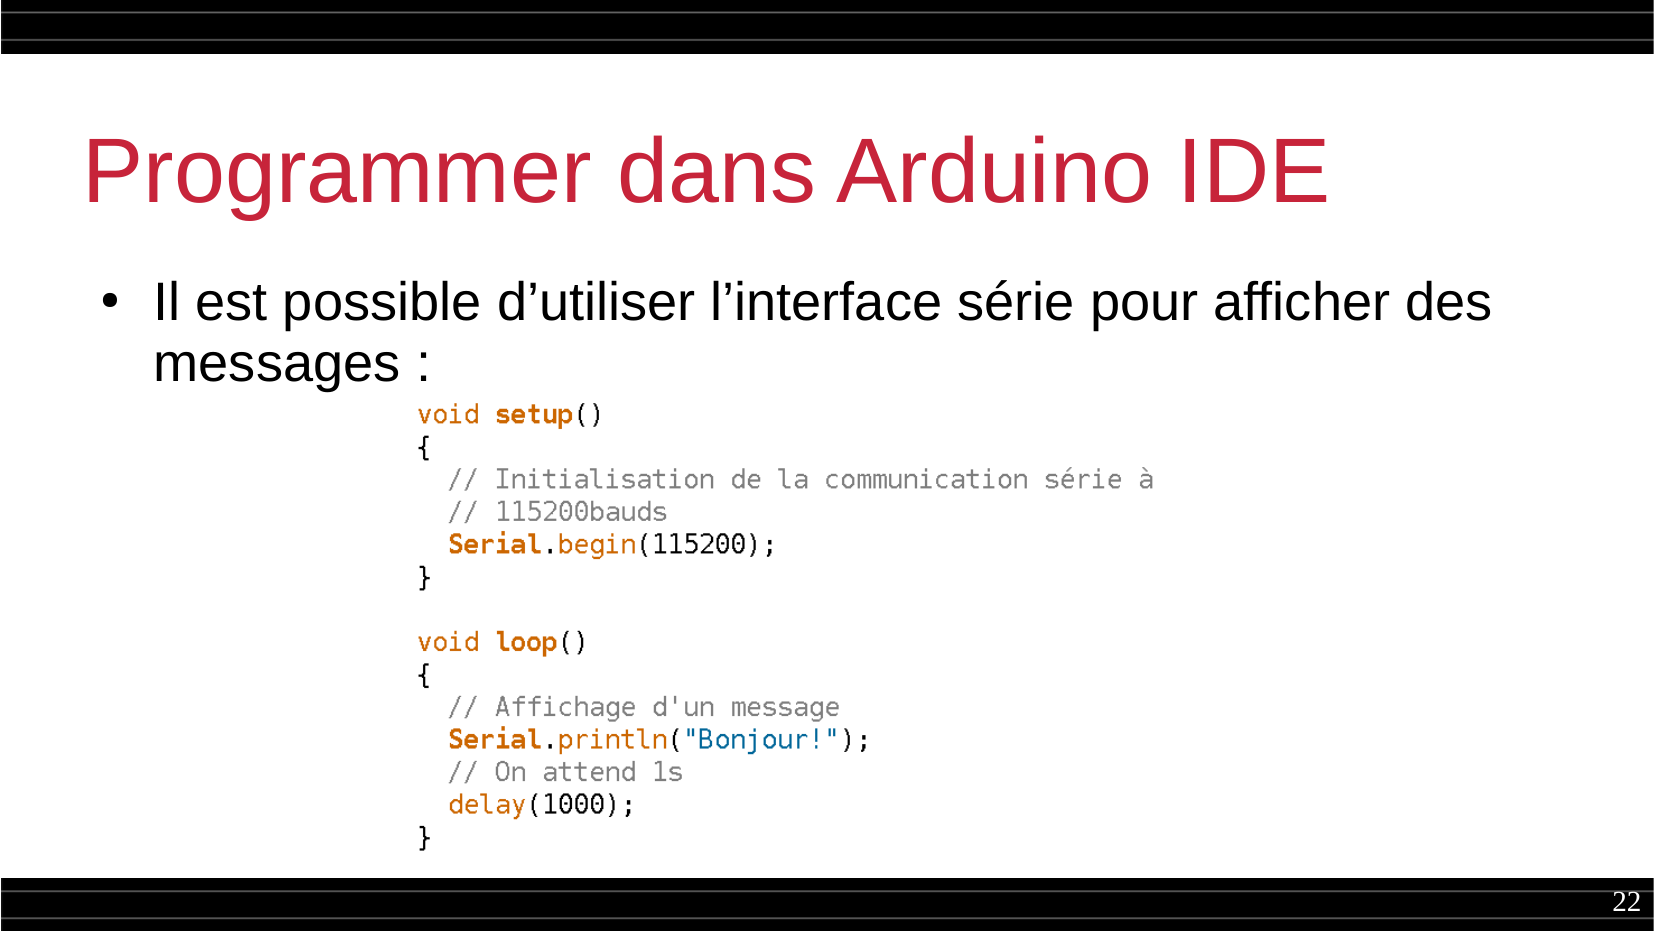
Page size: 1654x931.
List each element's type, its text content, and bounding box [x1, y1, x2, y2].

picture [413, 401, 1158, 863]
picture [1, 0, 1654, 54]
picture [1, 878, 1654, 931]
list Il est possible d’utiliser l’interface série pour afficher des messages : [82, 271, 1571, 758]
title Programmer dans Arduino IDE [82, 92, 1571, 249]
